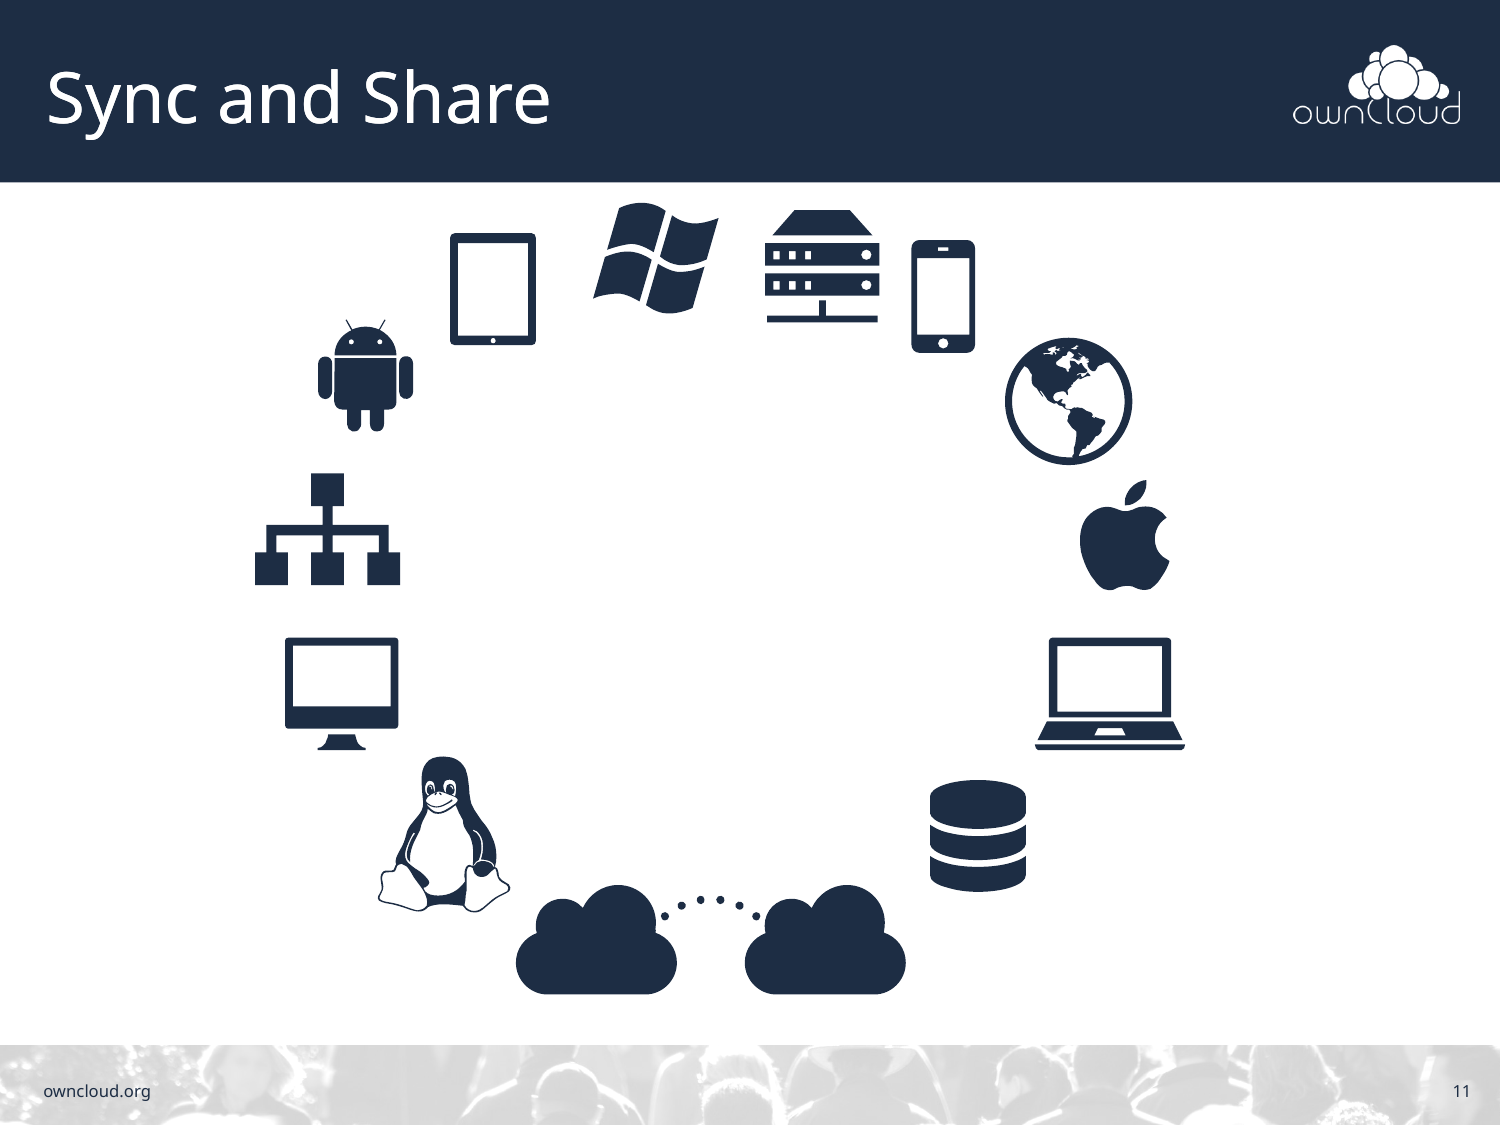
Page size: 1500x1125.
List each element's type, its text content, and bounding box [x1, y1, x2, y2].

text_box [515, 885, 677, 995]
text_box [1124, 480, 1147, 506]
text_box [1080, 506, 1170, 591]
picture [1293, 45, 1460, 124]
text_box [450, 233, 536, 346]
text_box [399, 356, 414, 399]
text_box [716, 895, 725, 905]
picture [591, 201, 721, 316]
text_box [911, 240, 976, 353]
text_box [765, 243, 880, 266]
text_box [1037, 721, 1183, 741]
text_box [752, 912, 761, 921]
text_box [772, 210, 873, 236]
text_box [318, 356, 333, 400]
text_box [285, 637, 399, 729]
text_box [317, 734, 366, 751]
picture [375, 753, 513, 916]
text_box [255, 473, 401, 586]
text_box [930, 824, 1026, 861]
text_box [1048, 637, 1172, 718]
text_box [765, 273, 880, 296]
text_box [930, 855, 1026, 892]
text_box [696, 895, 705, 905]
text_box [334, 358, 397, 432]
text_box [677, 901, 686, 910]
text_box [334, 319, 397, 356]
title Sync and Share [46, 5, 1258, 187]
text_box [767, 300, 878, 323]
text_box [1034, 744, 1186, 751]
text_box [735, 901, 744, 910]
picture [0, 1045, 1500, 1125]
text_box [930, 780, 1026, 829]
text_box [1005, 337, 1133, 466]
text_box [660, 912, 670, 921]
text_box [744, 885, 906, 995]
